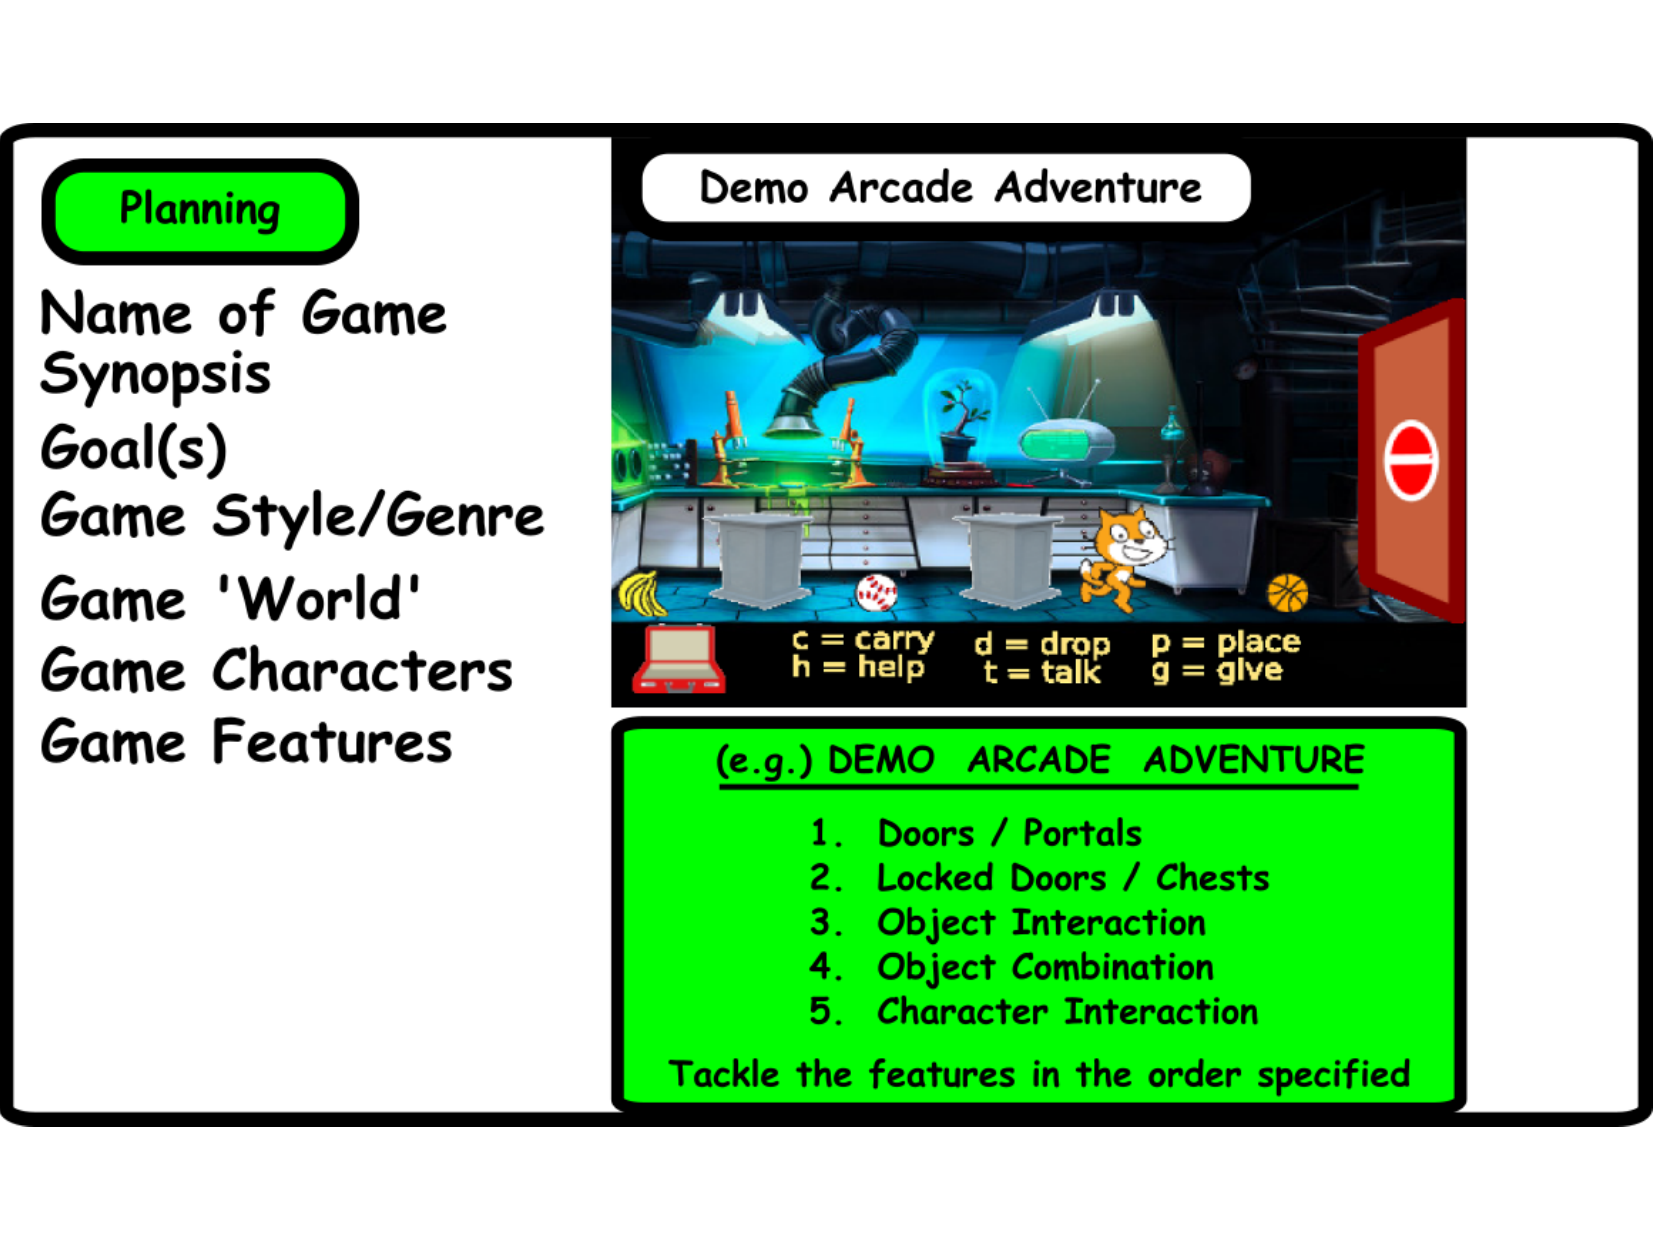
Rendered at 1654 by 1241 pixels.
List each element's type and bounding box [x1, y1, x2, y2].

picture [0, 123, 1653, 1127]
